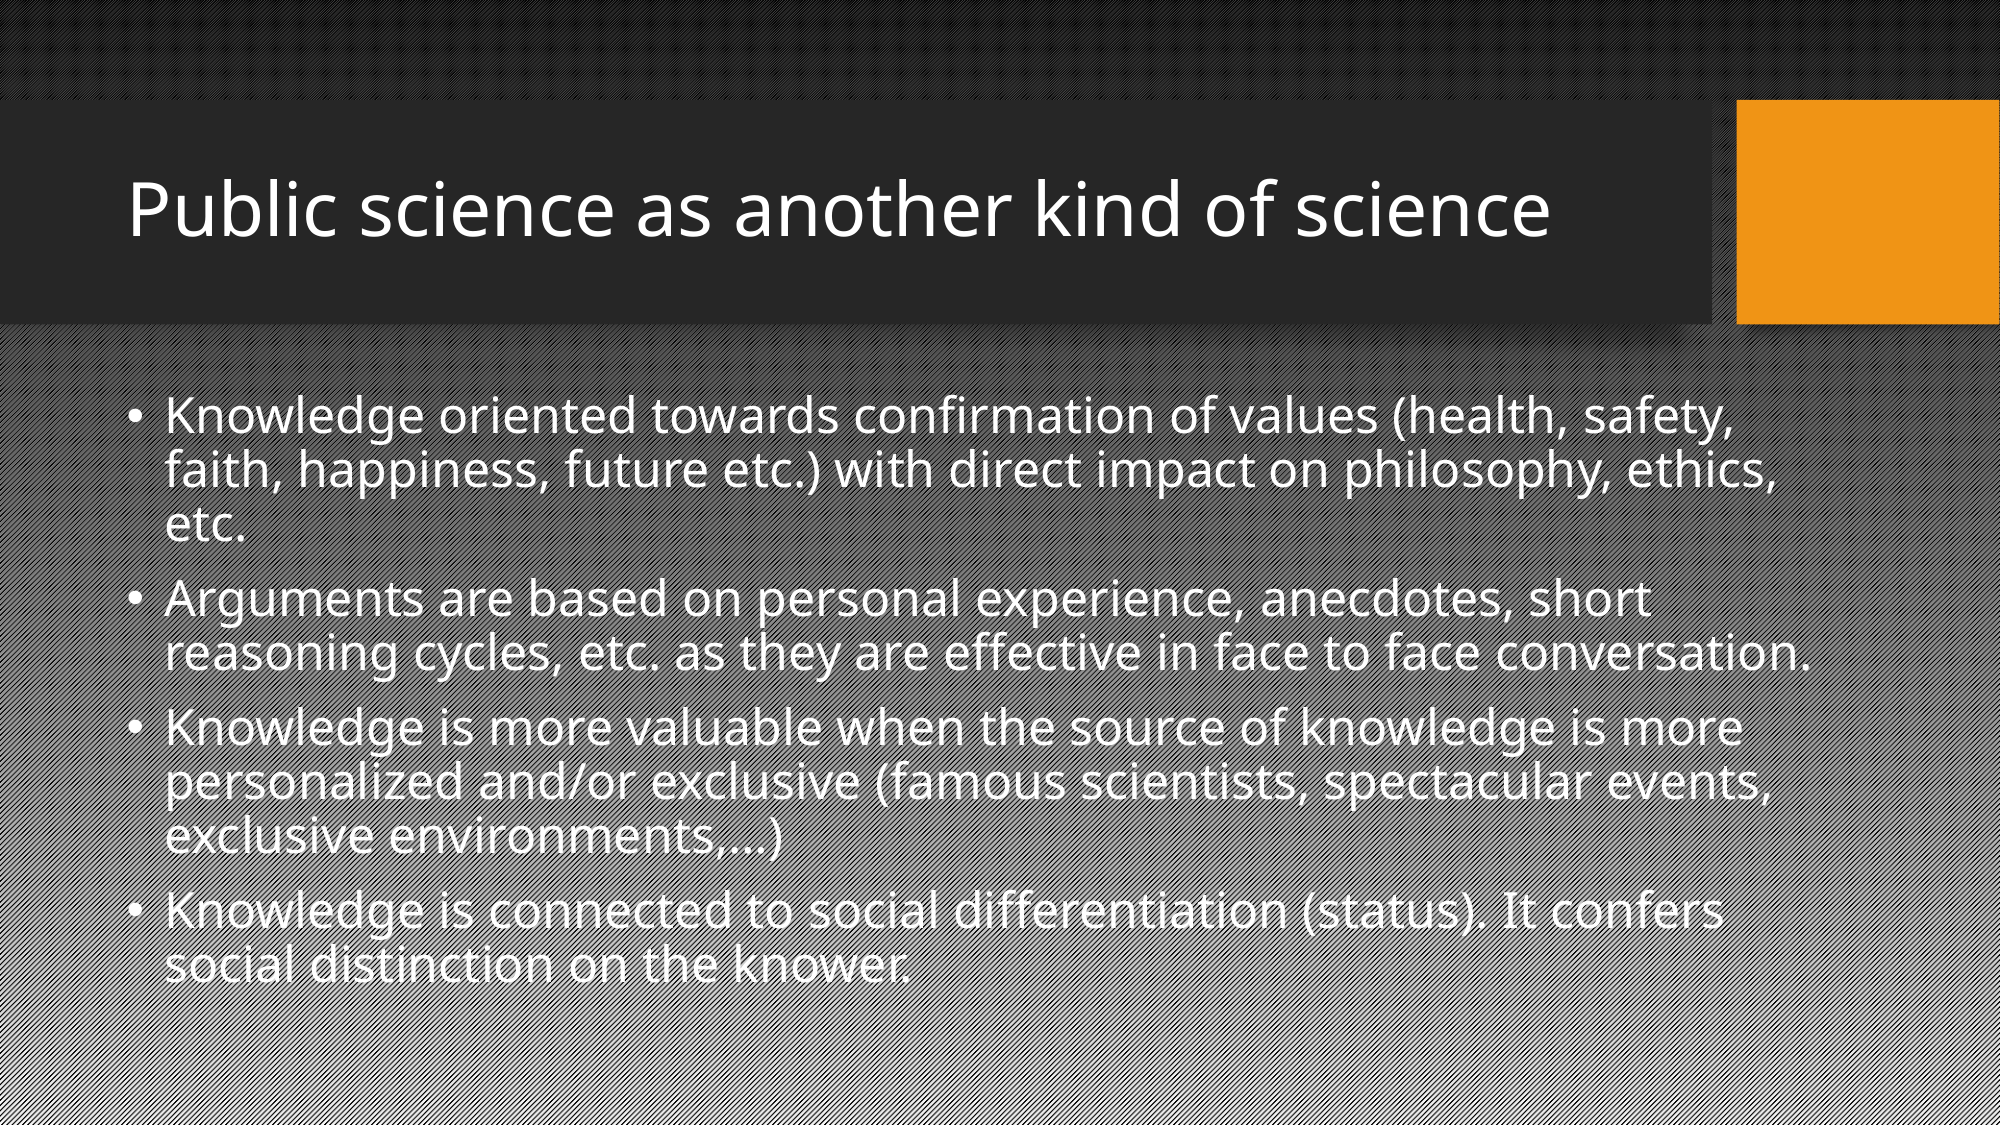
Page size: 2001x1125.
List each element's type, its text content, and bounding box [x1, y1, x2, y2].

list Knowledge oriented towards confirmation of values (health, safety, faith, happiness, future etc.) with direct impact on philosophy, ethics, etc. Arguments are based on personal experience, anecdotes, short reasoning cycles, etc. as they are effective in face to face conversation. Knowledge is more valuable when the source of knowledge is more personalized and/or exclusive (famous scientists, spectacular events, exclusive environments,…) Knowledge is connected to social differentiation (status). It confers social distinction on the knower. [111, 383, 1873, 1092]
title Public science as another kind of science [111, 123, 1689, 301]
picture [0, 0, 2000, 1125]
